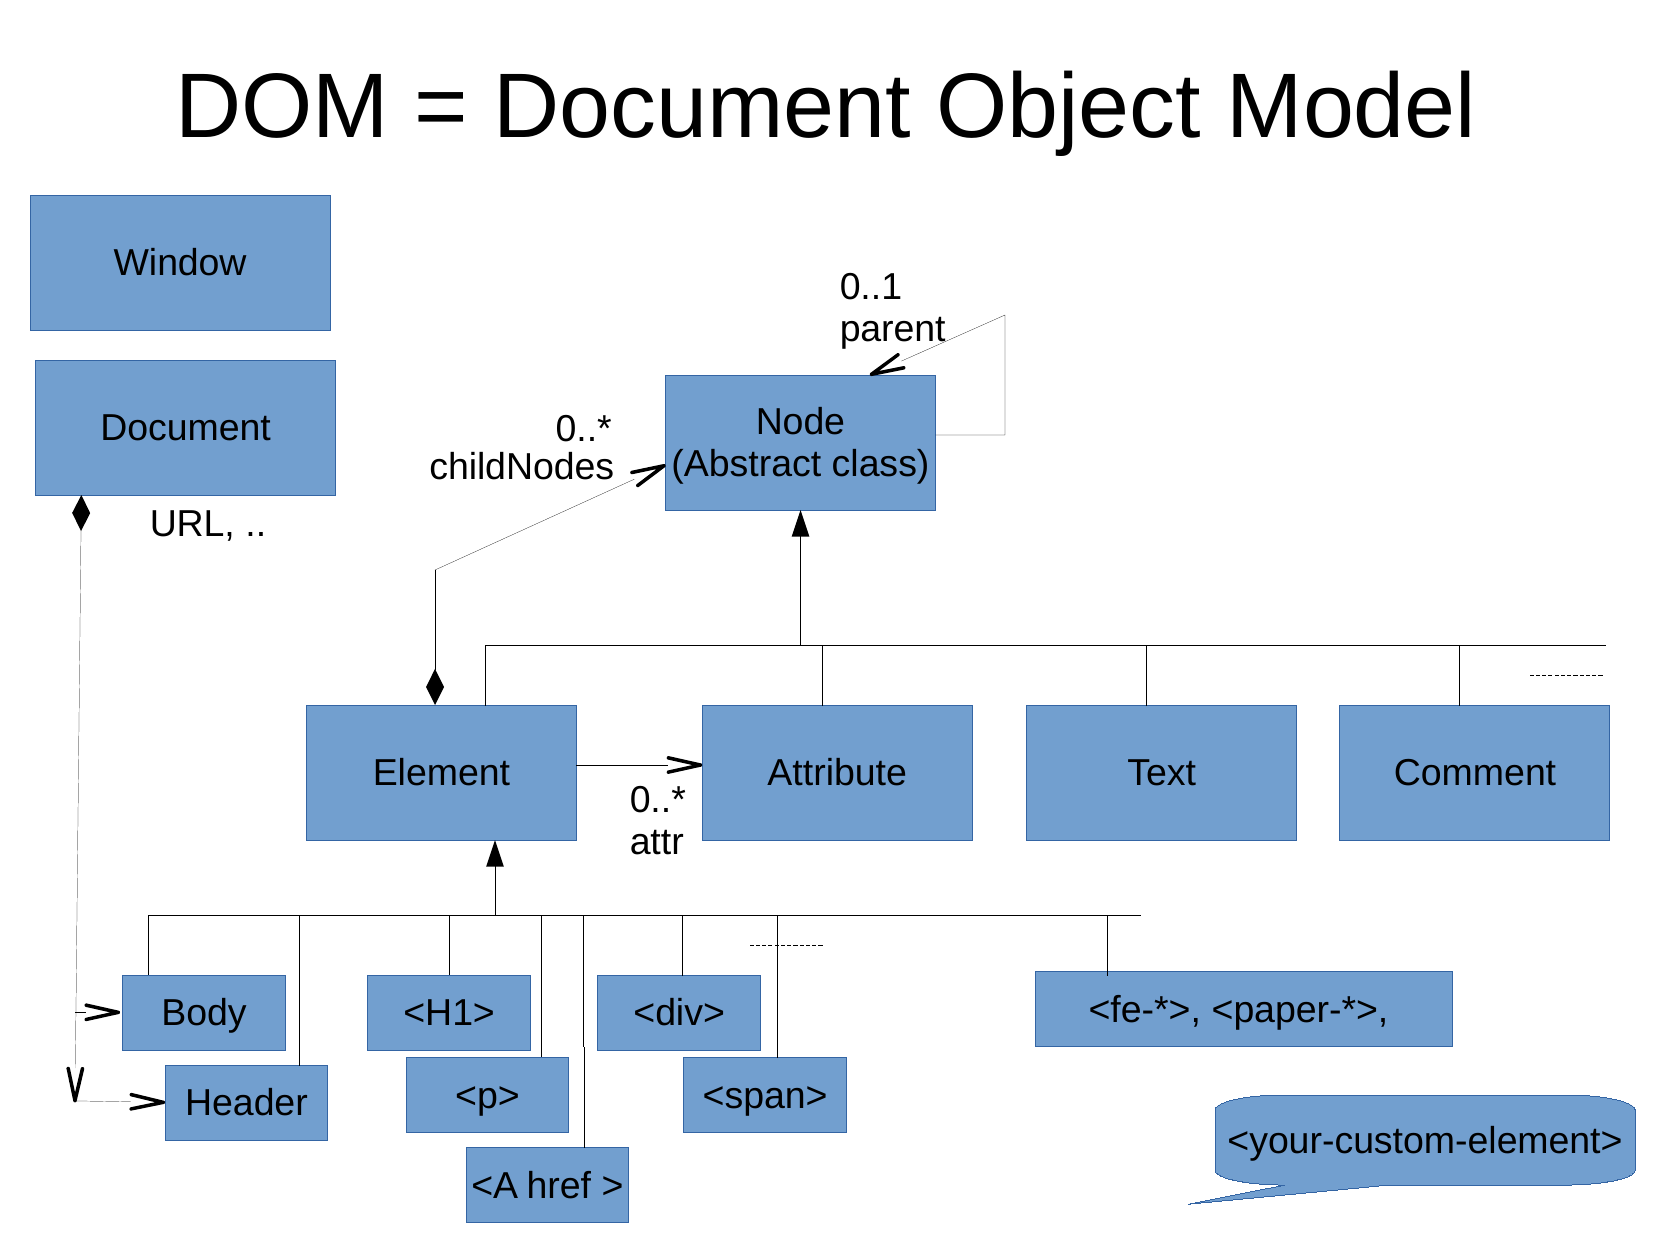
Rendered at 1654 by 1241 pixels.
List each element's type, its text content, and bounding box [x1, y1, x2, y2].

text_box Body [122, 975, 286, 1051]
text_box <your-custom-element> [1188, 1095, 1636, 1205]
text_box childNodes [414, 438, 629, 496]
text_box 0..* attr [615, 771, 701, 871]
text_box <H1> [367, 975, 531, 1051]
text_box Attribute [702, 705, 973, 841]
text_box URL, .. [135, 495, 282, 552]
text_box Node (Abstract class) [665, 375, 936, 511]
text_box <A href > [466, 1147, 629, 1223]
text_box Text [1026, 705, 1297, 841]
text_box Header [165, 1065, 328, 1141]
text_box Comment [1339, 705, 1610, 841]
text_box <div> [597, 975, 761, 1051]
text_box <span> [683, 1057, 847, 1133]
text_box Document [35, 360, 336, 496]
title DOM = Document Object Model [82, 2, 1571, 210]
text_box 0..1 parent [825, 258, 961, 357]
text_box Window [30, 195, 331, 331]
text_box <p> [406, 1057, 569, 1133]
text_box Element [306, 705, 577, 841]
text_box <fe-*>, <paper-*>, [1035, 971, 1453, 1047]
text_box 0..* [540, 399, 627, 438]
